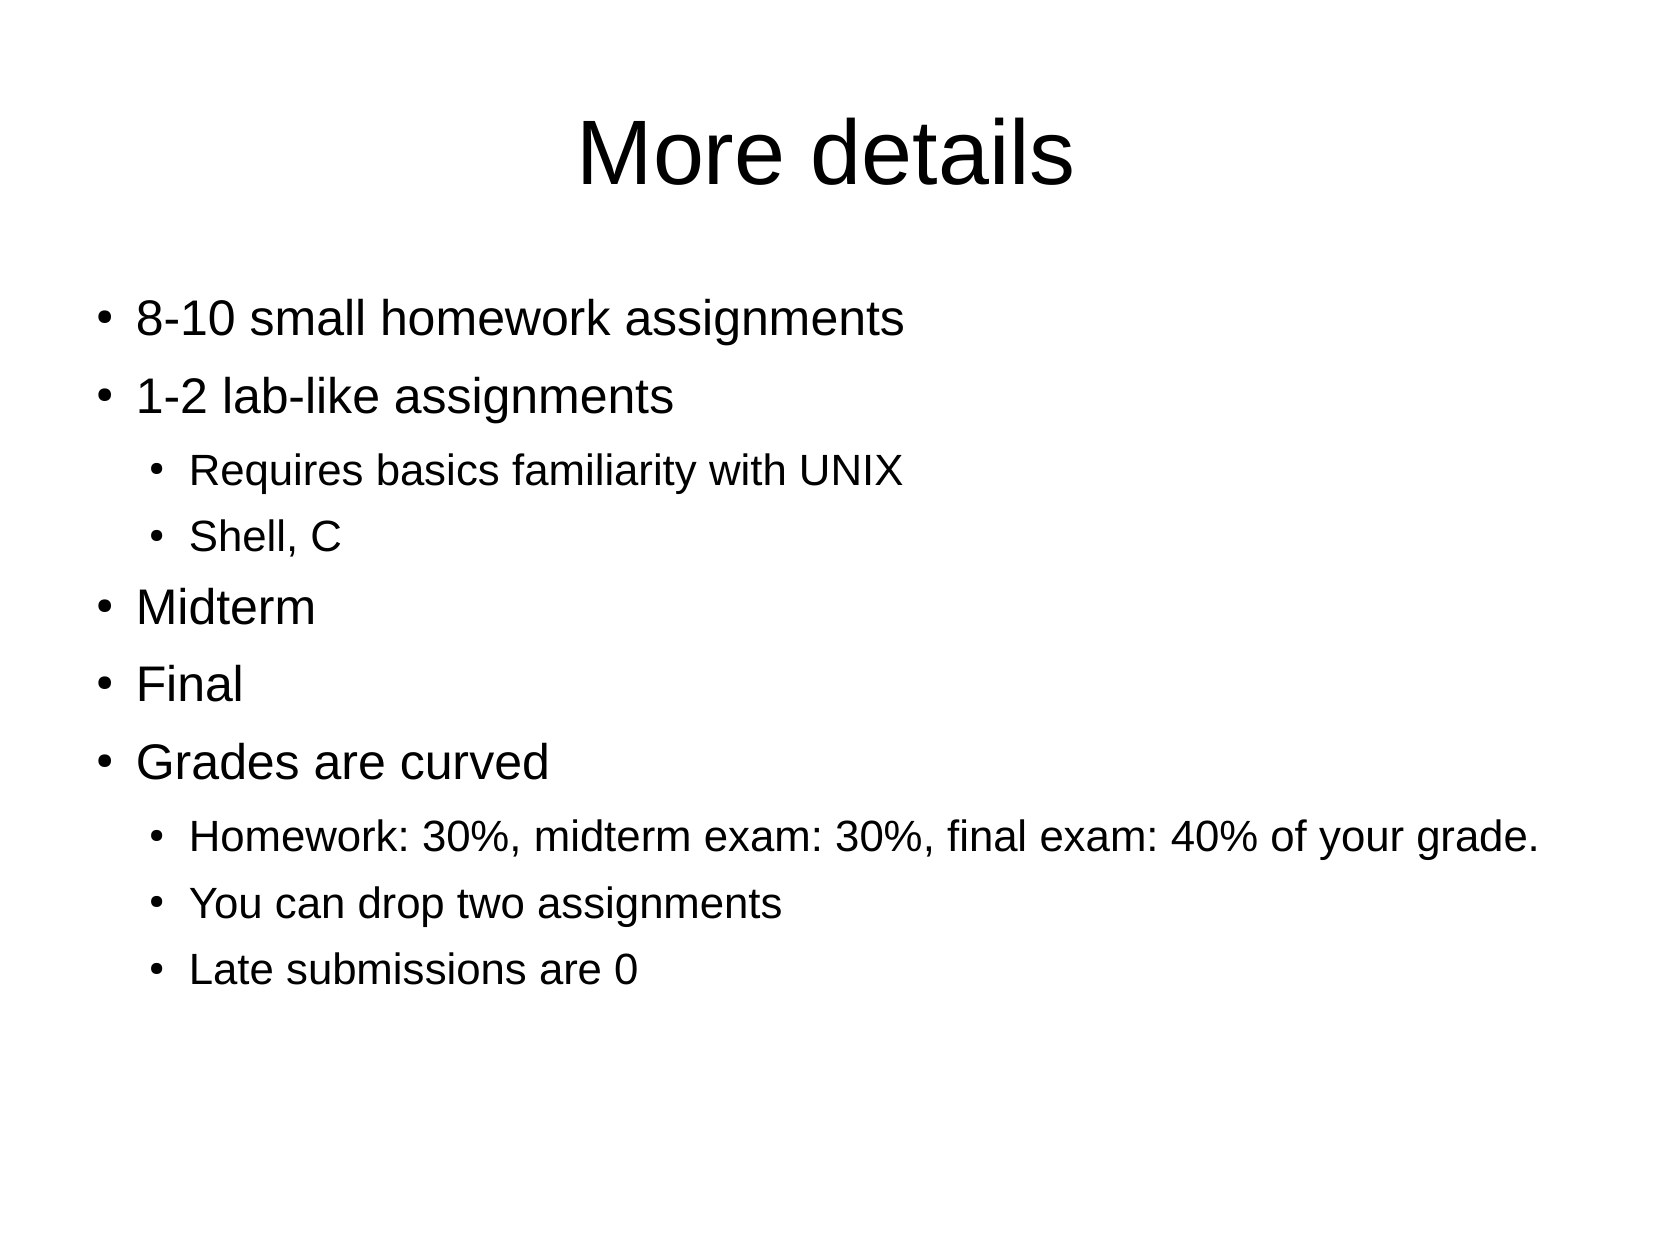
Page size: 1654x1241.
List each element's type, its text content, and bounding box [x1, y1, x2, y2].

title More details [82, 49, 1571, 257]
list 8-10 small homework assignments 1-2 lab-like assignments Requires basics familiarity with UNIX Shell, C Midterm Final Grades are curved Homework: 30%, midterm exam: 30%, final exam: 40% of your grade. You can drop two assignments Late submissions are 0 [82, 290, 1571, 1010]
